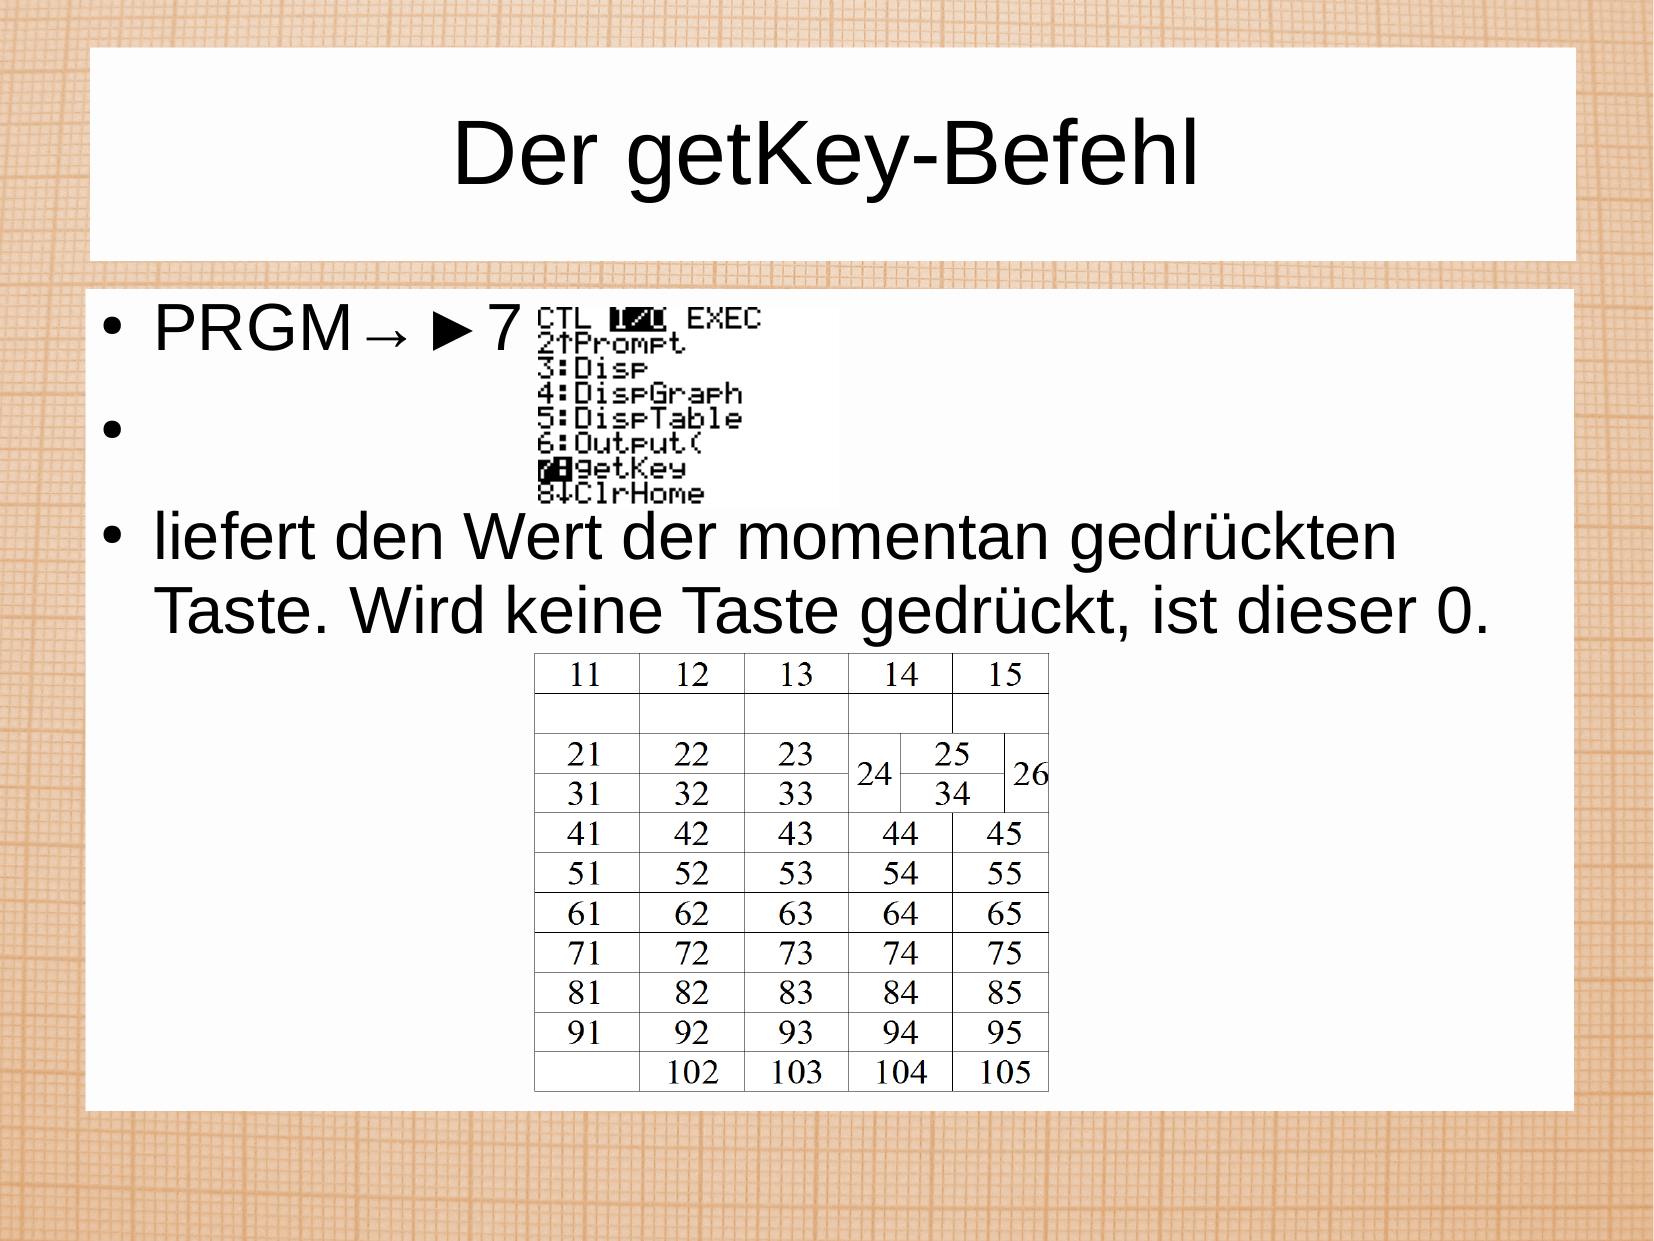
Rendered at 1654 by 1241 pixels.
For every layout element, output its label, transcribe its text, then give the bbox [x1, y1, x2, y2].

list PRGM→►7 liefert den Wert der momentan gedrückten Taste. Wird keine Taste gedrückt, ist dieser 0. [82, 290, 1571, 1109]
picture [0, 0, 1654, 1241]
title Der getKey-Befehl [82, 49, 1571, 257]
